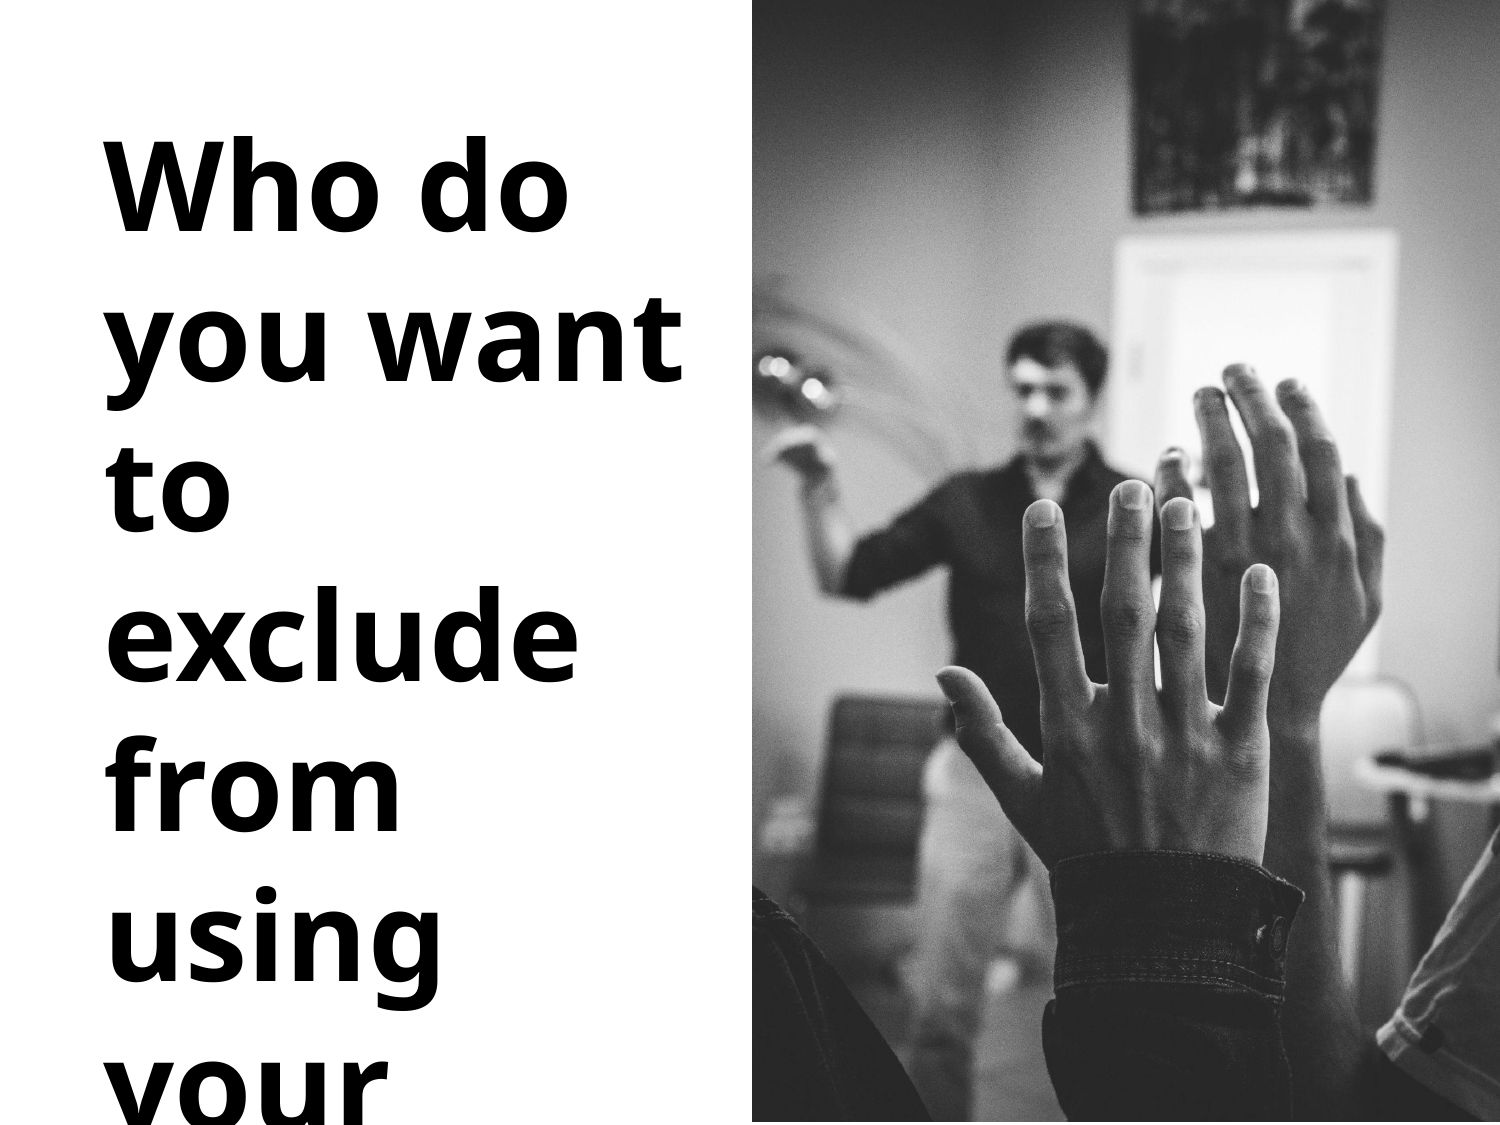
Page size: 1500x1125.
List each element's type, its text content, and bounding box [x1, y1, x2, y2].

text_box Who do you want to exclude from using your website? [199, 1077, 227, 1117]
picture [752, 0, 1500, 1122]
text_box Who do you want to exclude from using your website? [88, 91, 748, 1125]
